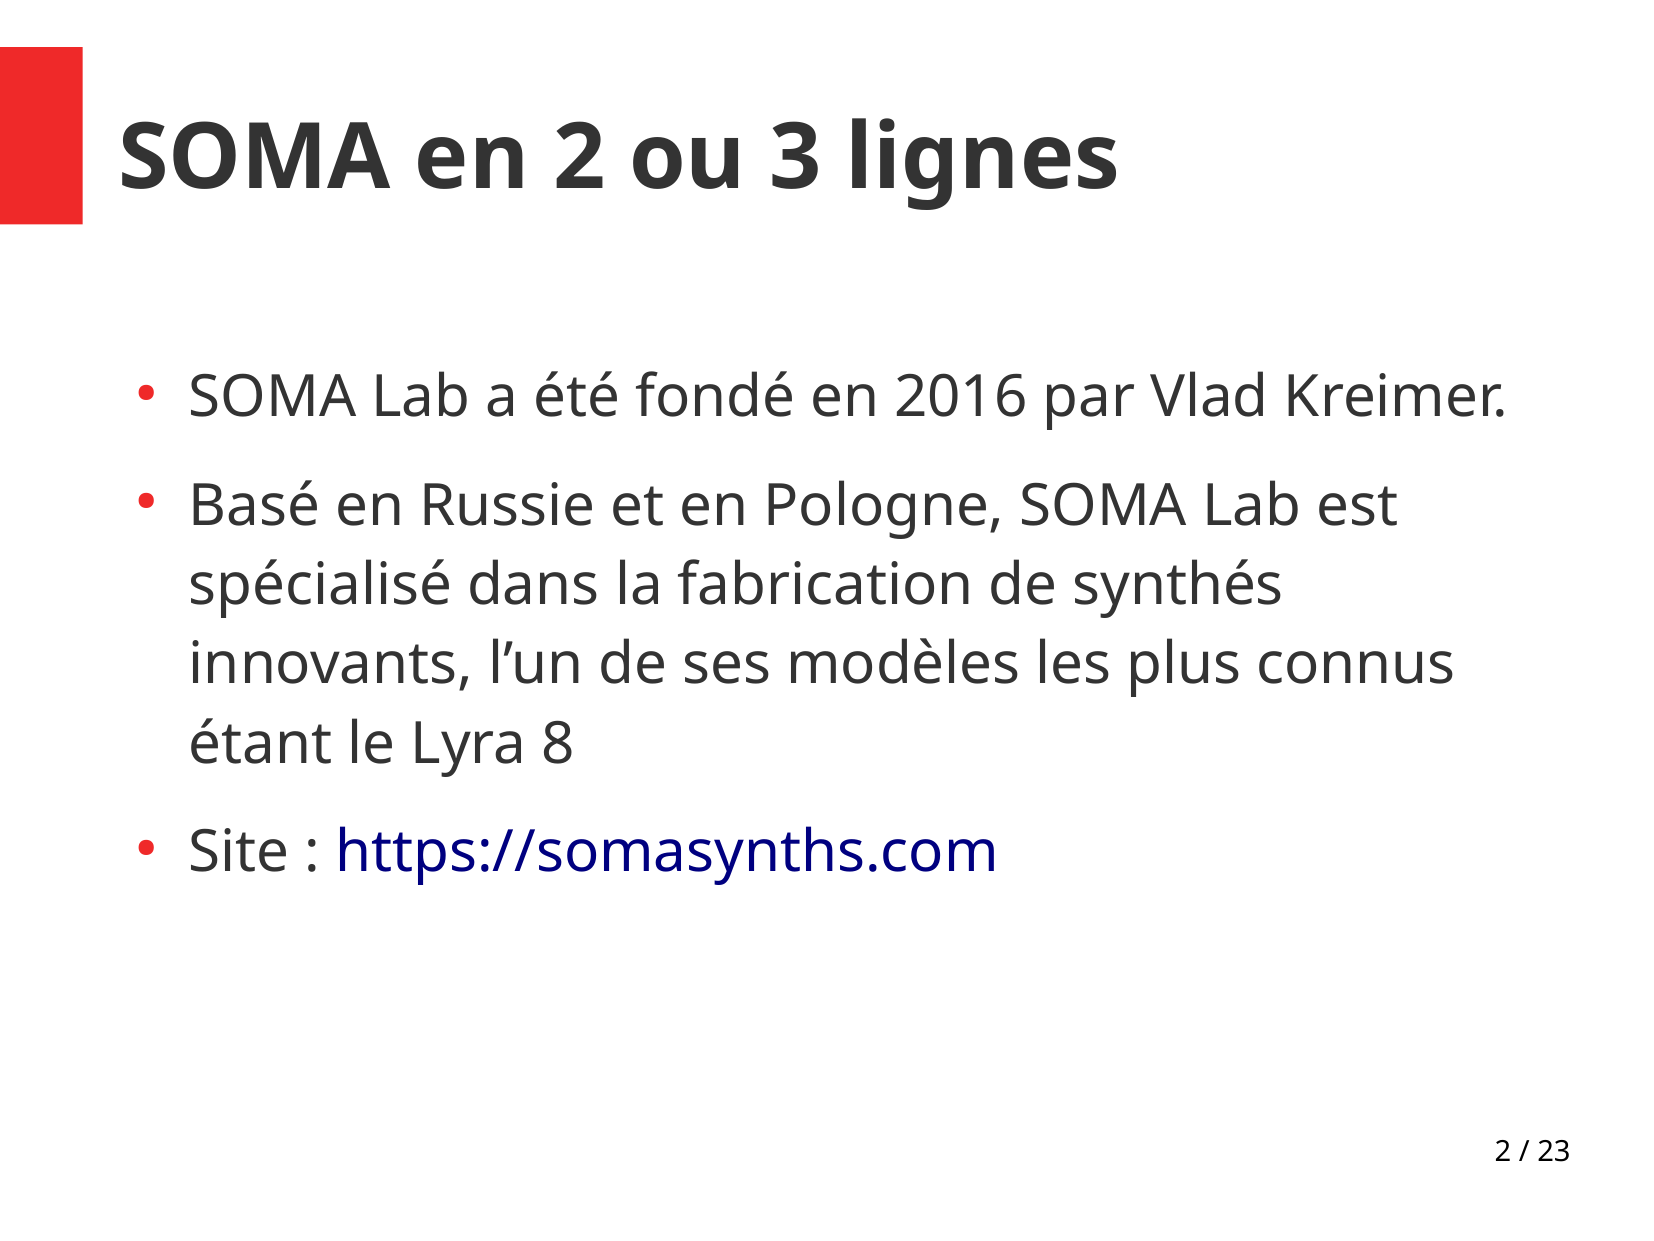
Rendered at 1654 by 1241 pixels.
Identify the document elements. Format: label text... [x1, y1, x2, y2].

title SOMA en 2 ou 3 lignes [118, 49, 1571, 257]
list SOMA Lab a été fondé en 2016 par Vlad Kreimer. Basé en Russie et en Pologne, SOMA Lab est spécialisé dans la fabrication de synthés innovants, l’un de ses modèles les plus connus étant le Lyra 8 Site : https://somasynths.com [118, 354, 1536, 1074]
